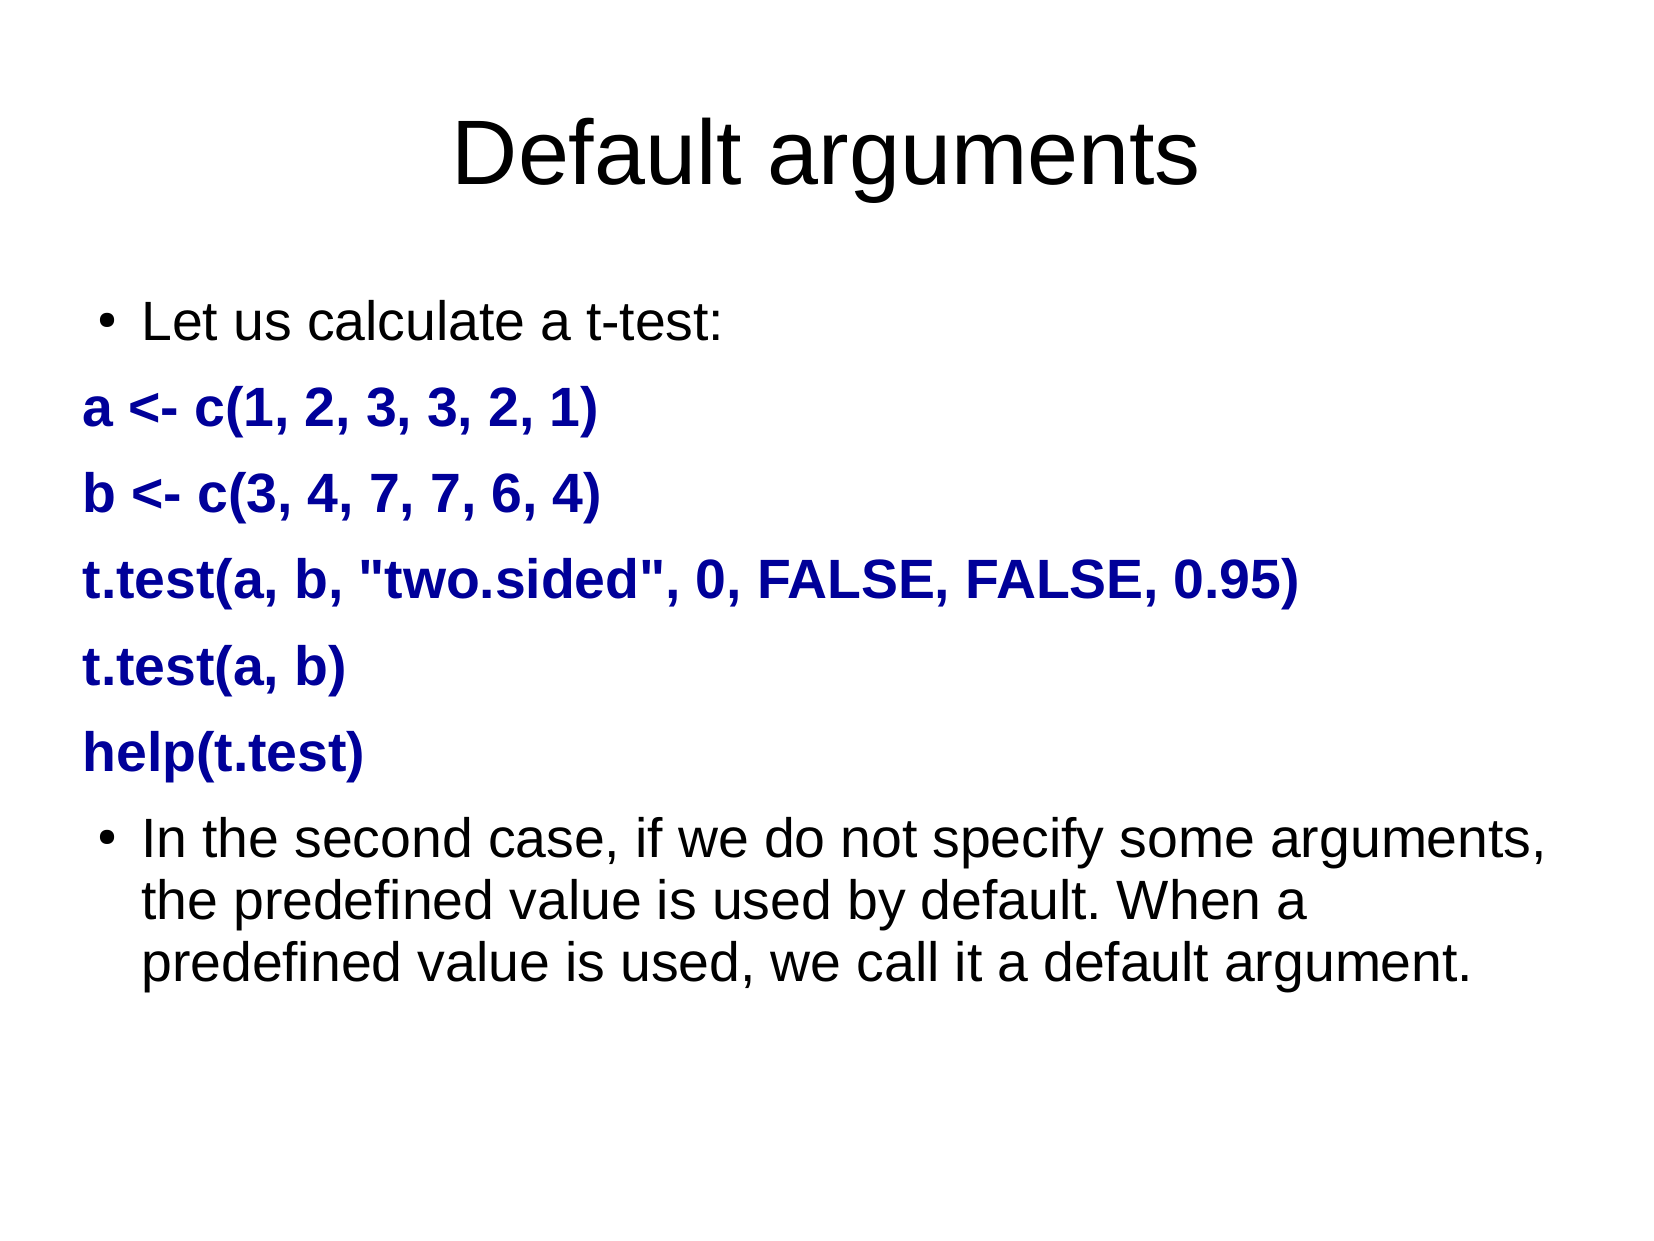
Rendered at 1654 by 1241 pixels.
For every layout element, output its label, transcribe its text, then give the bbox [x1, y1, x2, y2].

list Let us calculate a t-test: a <- c(1, 2, 3, 3, 2, 1) b <- c(3, 4, 7, 7, 6, 4) t.test(a, b, "two.sided", 0, FALSE, FALSE, 0.95) t.test(a, b) help(t.test) In the second case, if we do not specify some arguments, the predefined value is used by default. When a predefined value is used, we call it a default argument. [82, 290, 1571, 1010]
title Default arguments [82, 49, 1571, 257]
